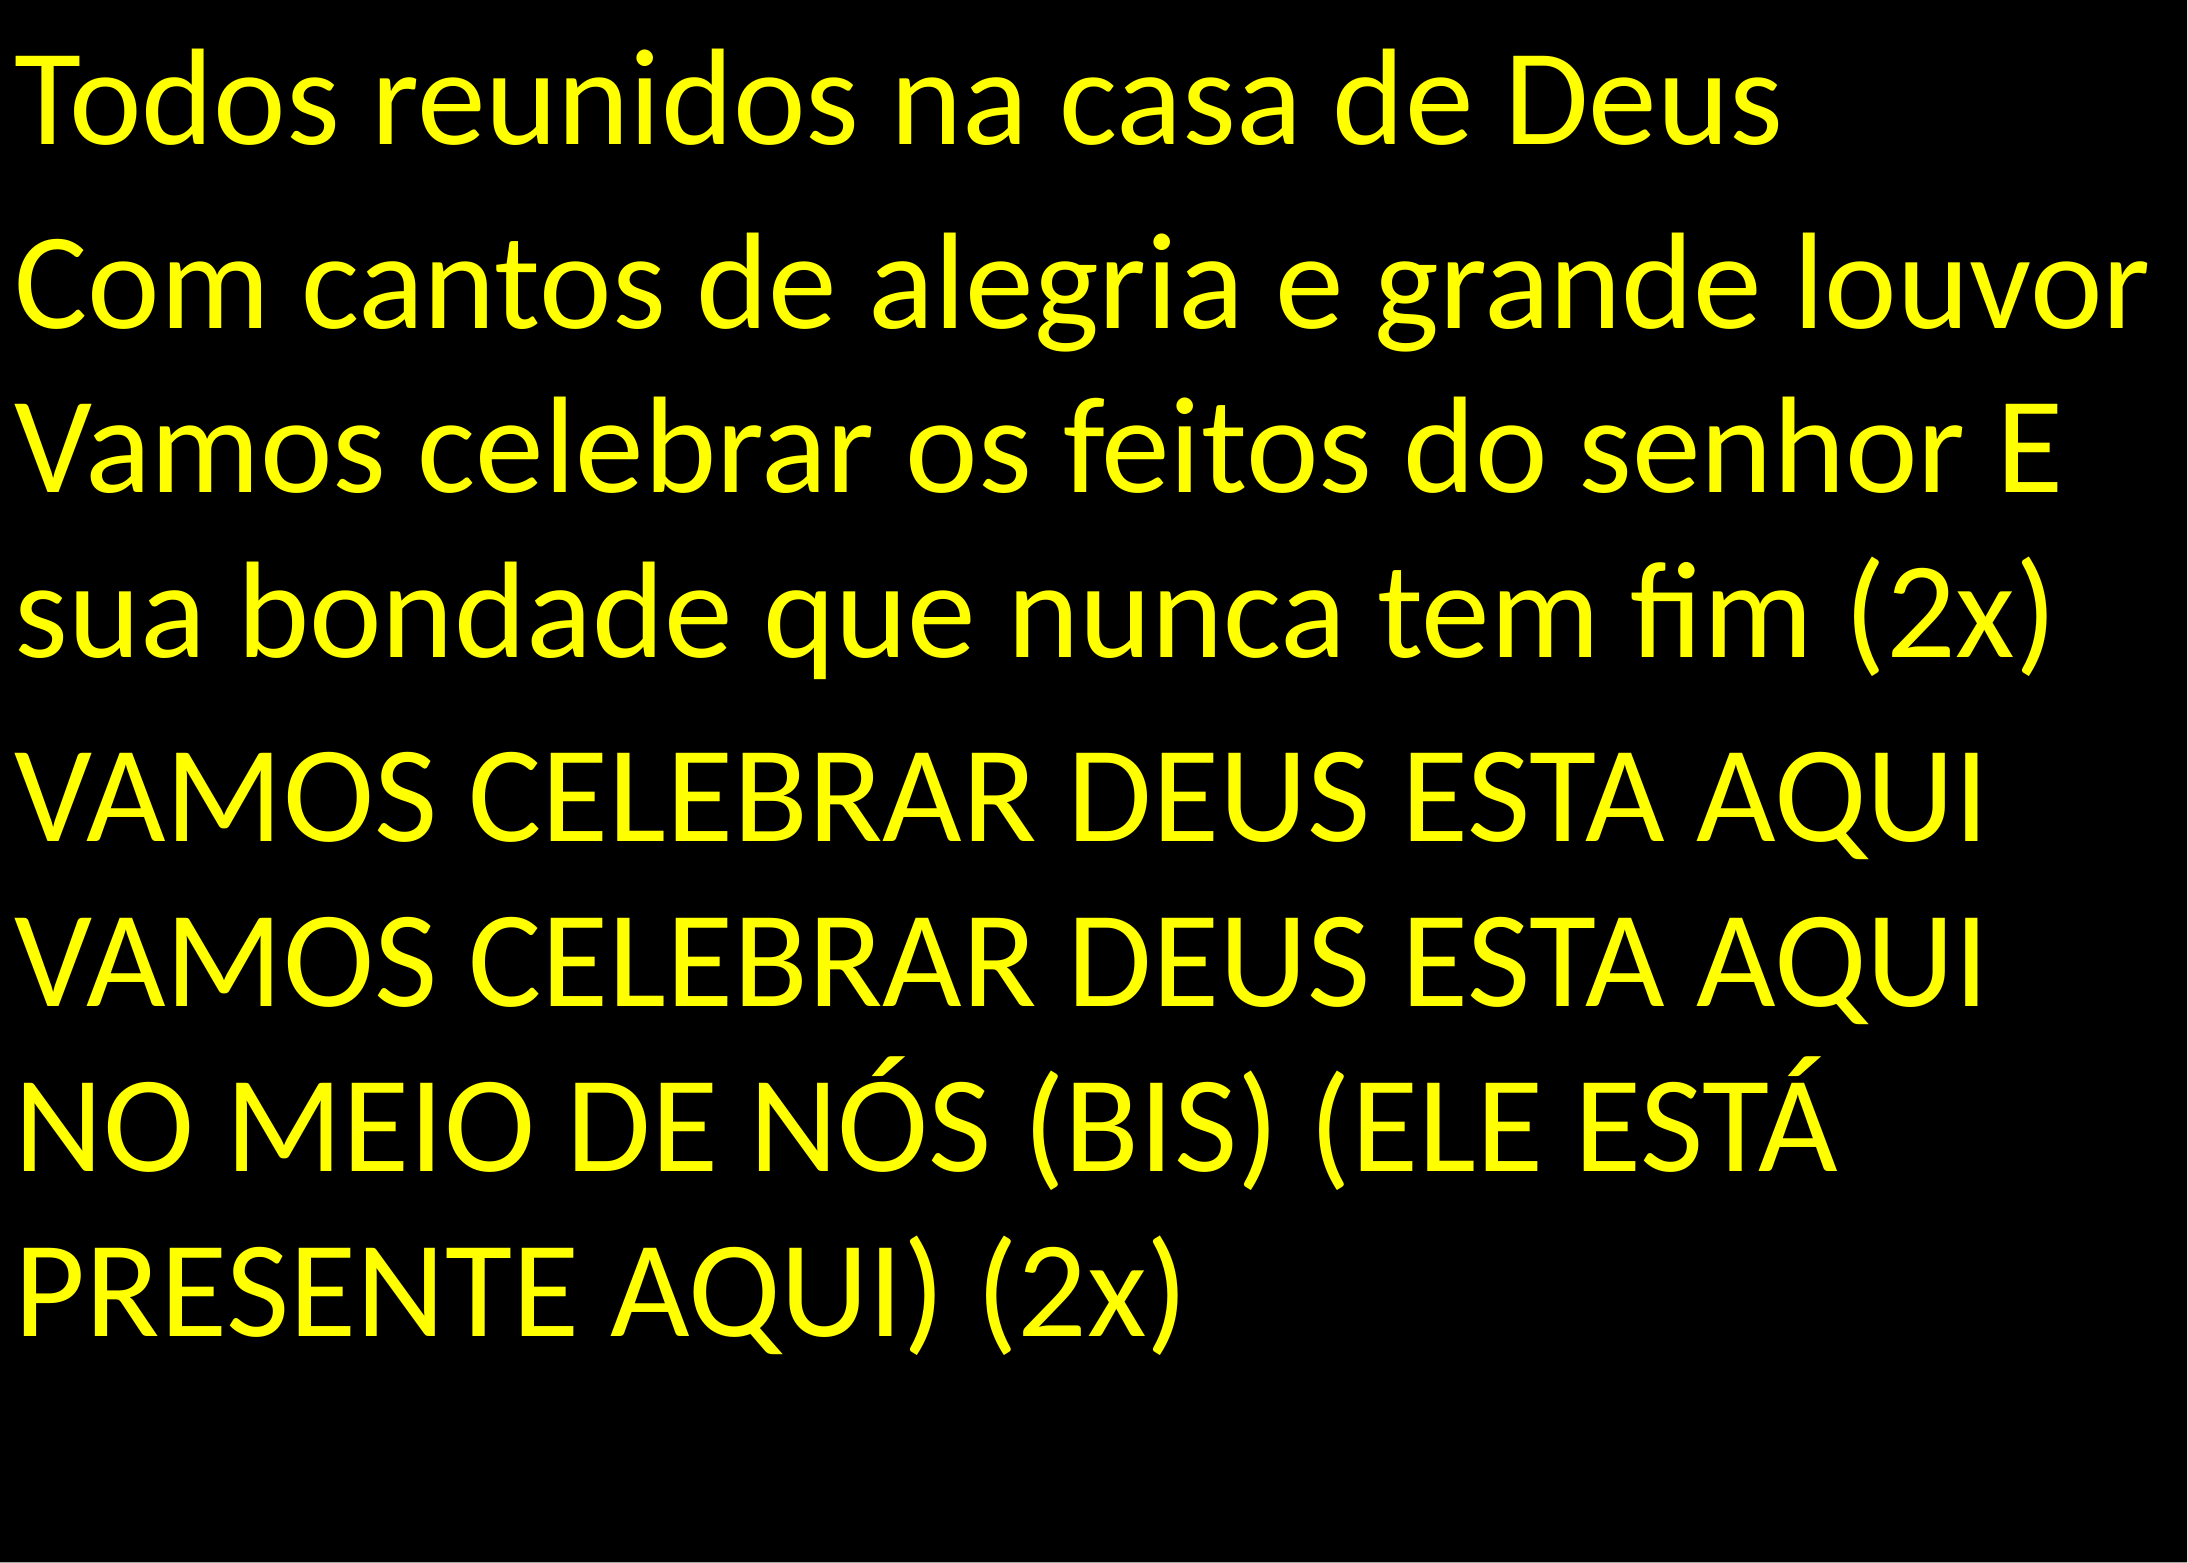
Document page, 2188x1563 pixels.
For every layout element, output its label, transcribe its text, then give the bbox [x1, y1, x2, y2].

text_box Todos reunidos na casa de Deus Com cantos de alegria e grande louvor Vamos celebrar os feitos do senhor E sua bondade que nunca tem fim (2x) VAMOS CELEBRAR DEUS ESTA AQUI VAMOS CELEBRAR DEUS ESTA AQUI NO MEIO DE NÓS (BIS) (ELE ESTÁ PRESENTE AQUI) (2x) [0, 0, 2188, 1563]
